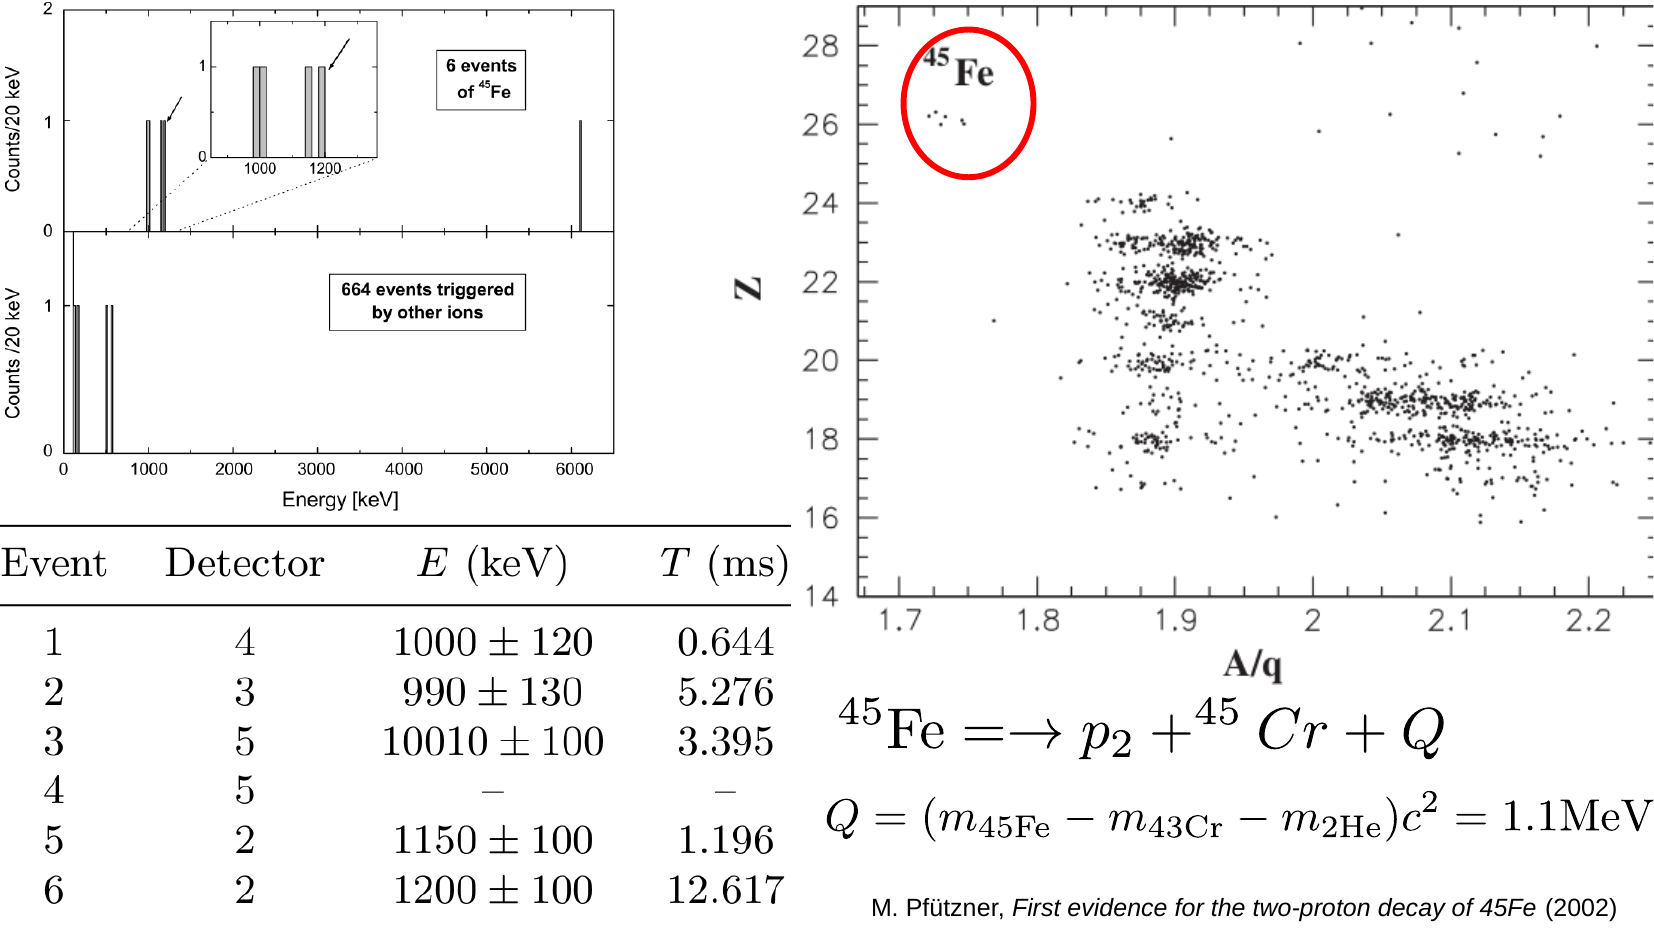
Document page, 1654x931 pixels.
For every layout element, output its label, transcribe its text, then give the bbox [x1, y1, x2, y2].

picture [0, 5, 1654, 931]
picture [5, 0, 626, 513]
text_box [838, 696, 1444, 760]
text_box M. Pfützner, First evidence for the two-proton decay of 45Fe (2002) [856, 885, 1654, 929]
text_box [826, 790, 1654, 842]
